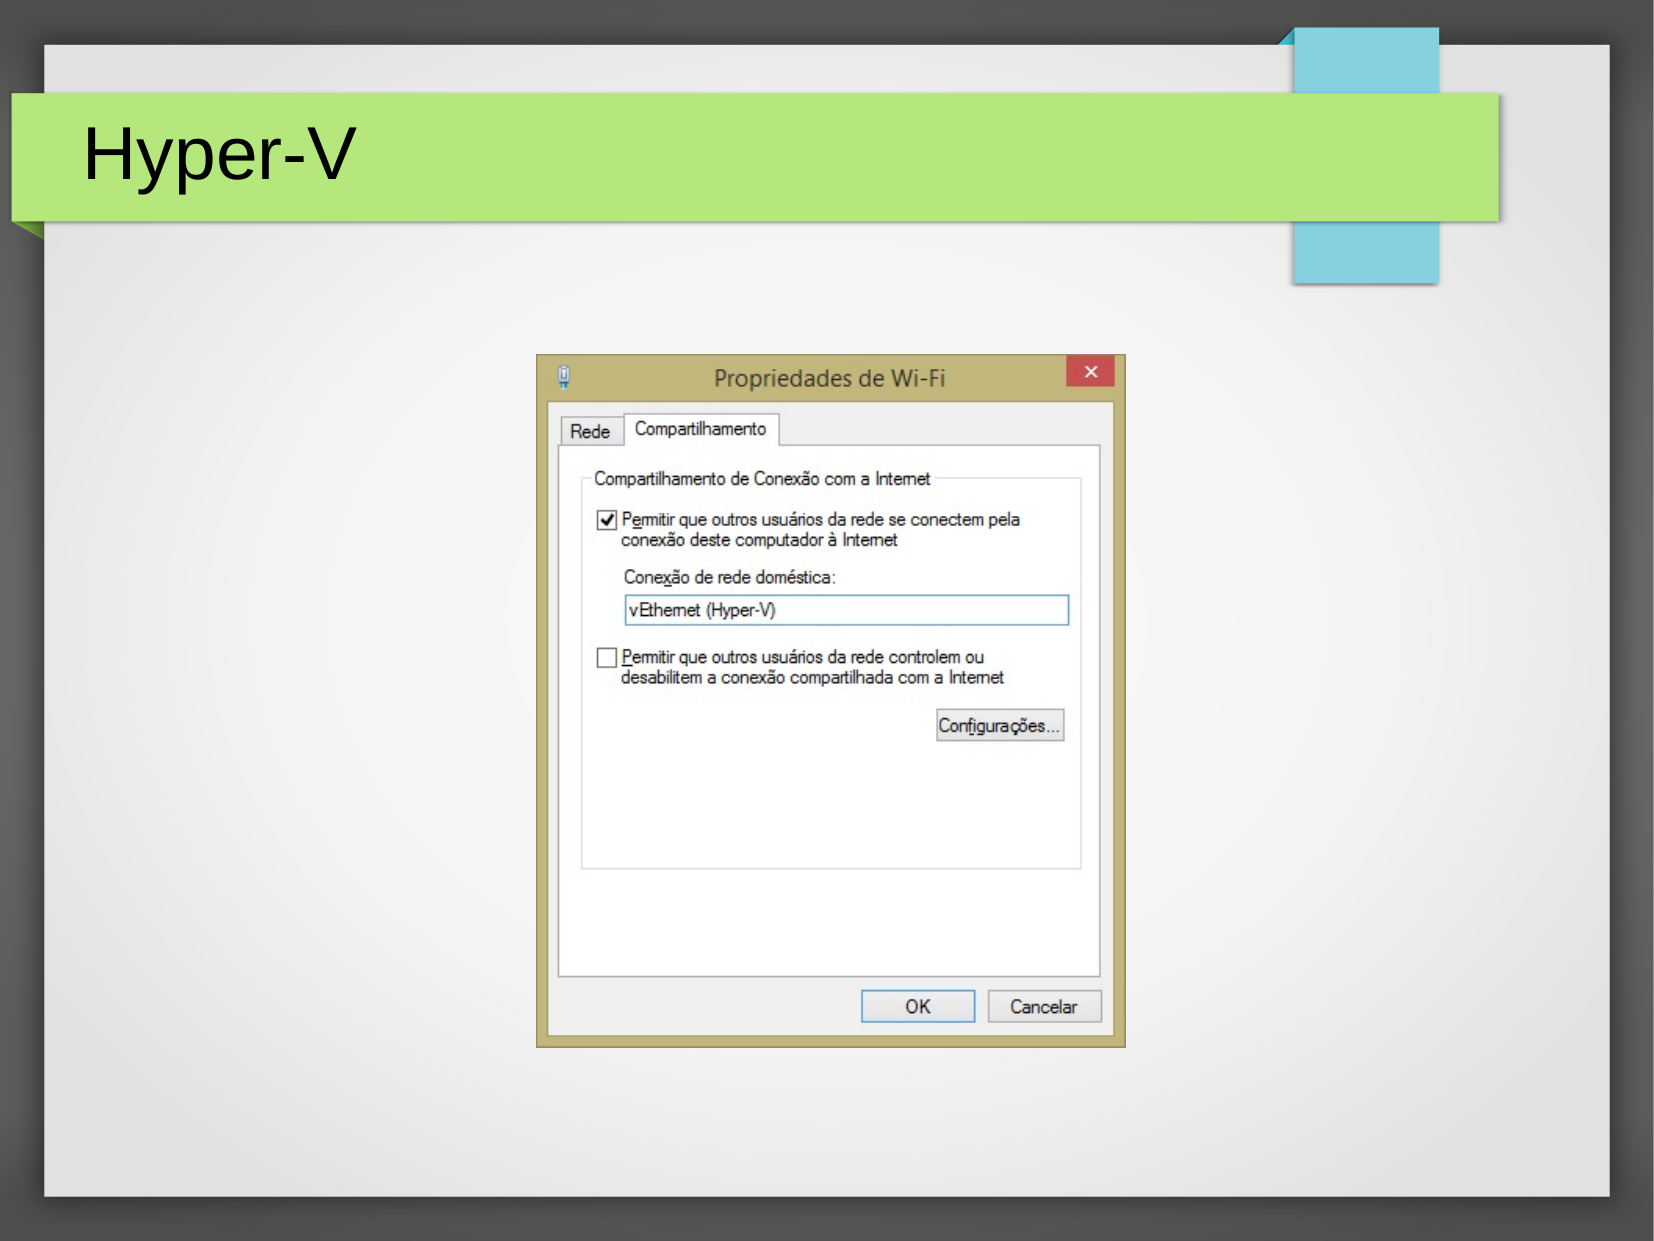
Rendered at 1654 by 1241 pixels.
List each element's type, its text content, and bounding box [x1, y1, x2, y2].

picture [0, 0, 1654, 1241]
title Hyper-V [82, 94, 1264, 213]
